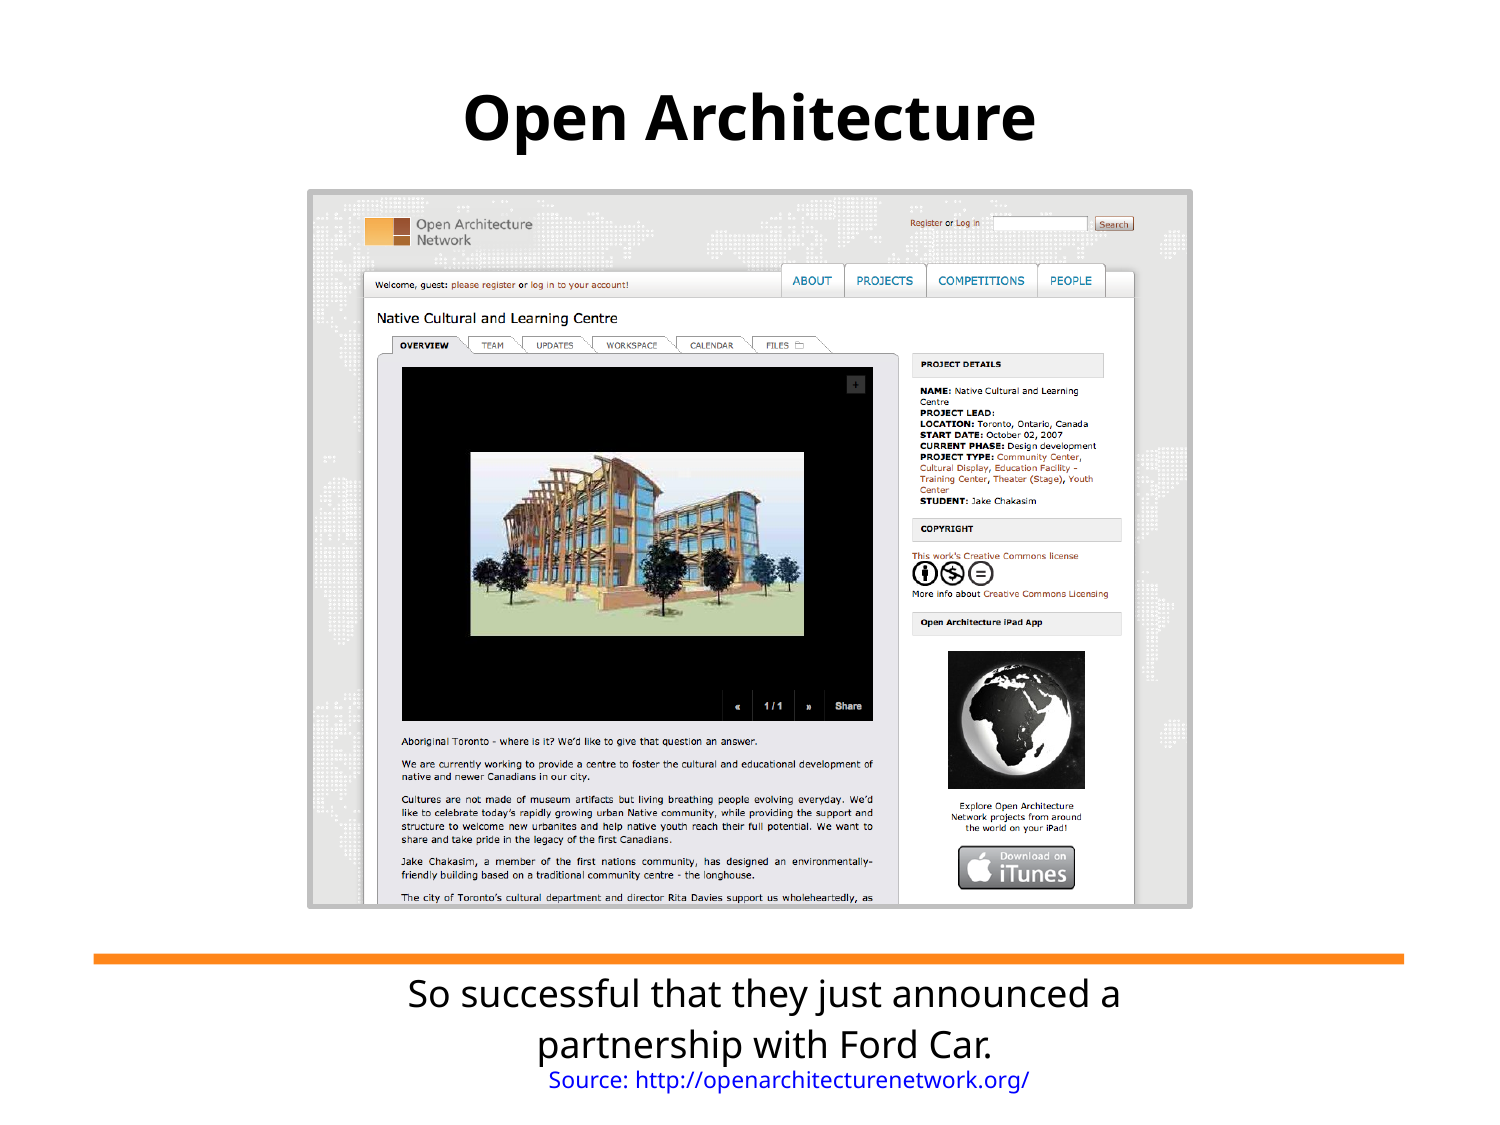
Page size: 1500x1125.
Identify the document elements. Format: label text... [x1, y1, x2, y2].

text_box Source: http://openarchitecturenetwork.org/ [534, 1056, 966, 1098]
title Open Architecture [75, 44, 1426, 188]
text_box So successful that they just announced a partnership with Ford Car. [382, 960, 1148, 1064]
picture [0, 0, 1500, 1125]
